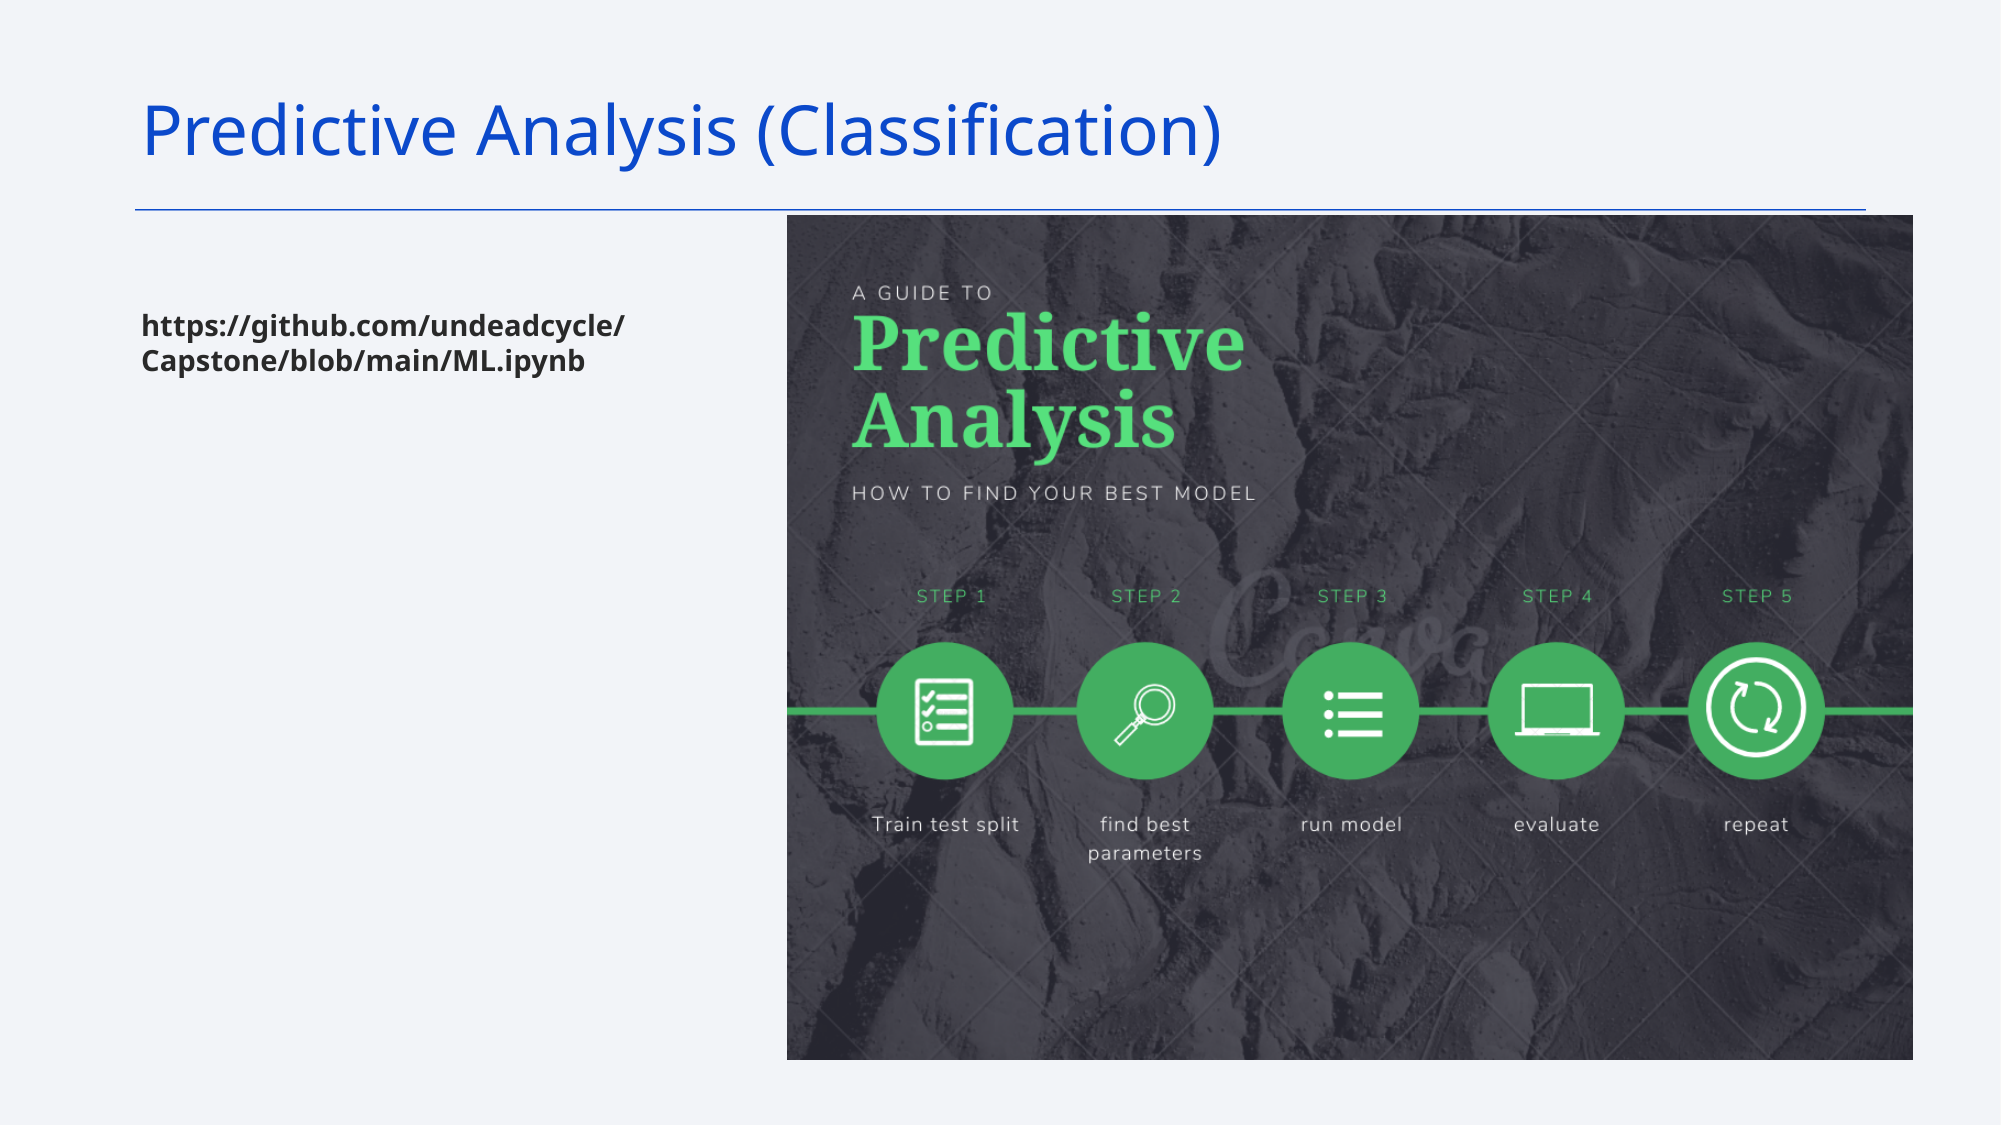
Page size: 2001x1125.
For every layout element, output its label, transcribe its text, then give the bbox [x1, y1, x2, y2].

list https://github.com/undeadcycle/Capstone/blob/main/ML.ipynb [126, 299, 751, 1014]
text_box Predictive Analysis (Classification) [126, 88, 1852, 179]
picture [0, 0, 2001, 1125]
